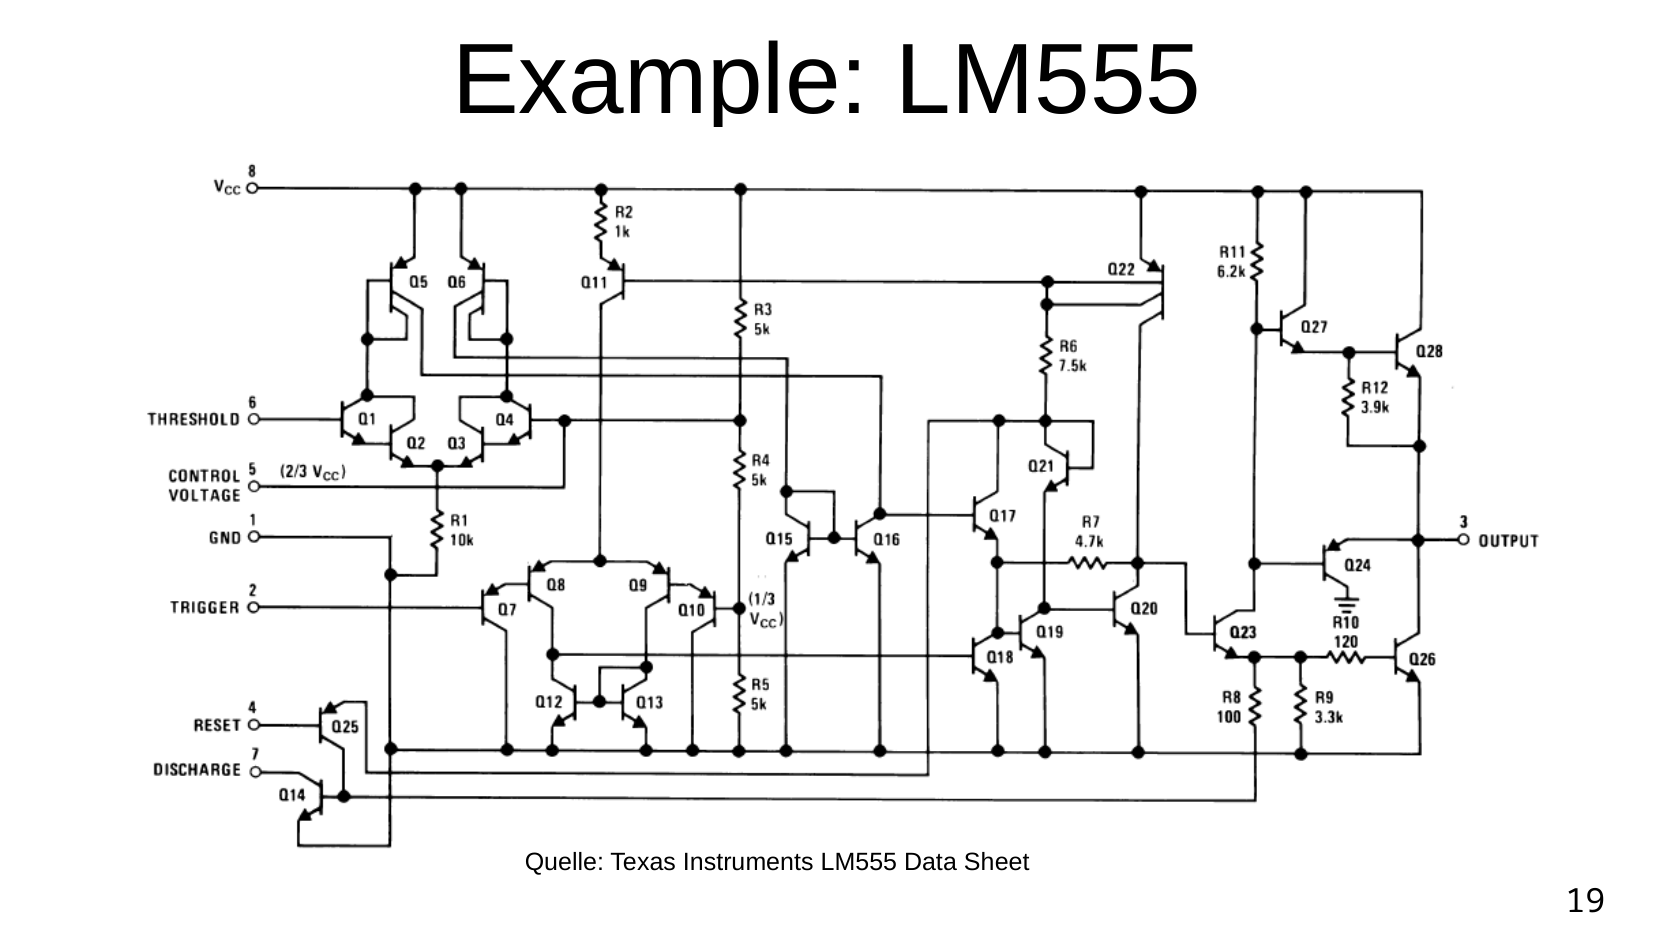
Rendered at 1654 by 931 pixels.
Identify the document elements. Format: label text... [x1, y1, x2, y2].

text_box Quelle: Texas Instruments LM555 Data Sheet [510, 840, 1081, 911]
title Example: LM555 [82, 1, 1571, 157]
picture [71, 127, 1560, 886]
